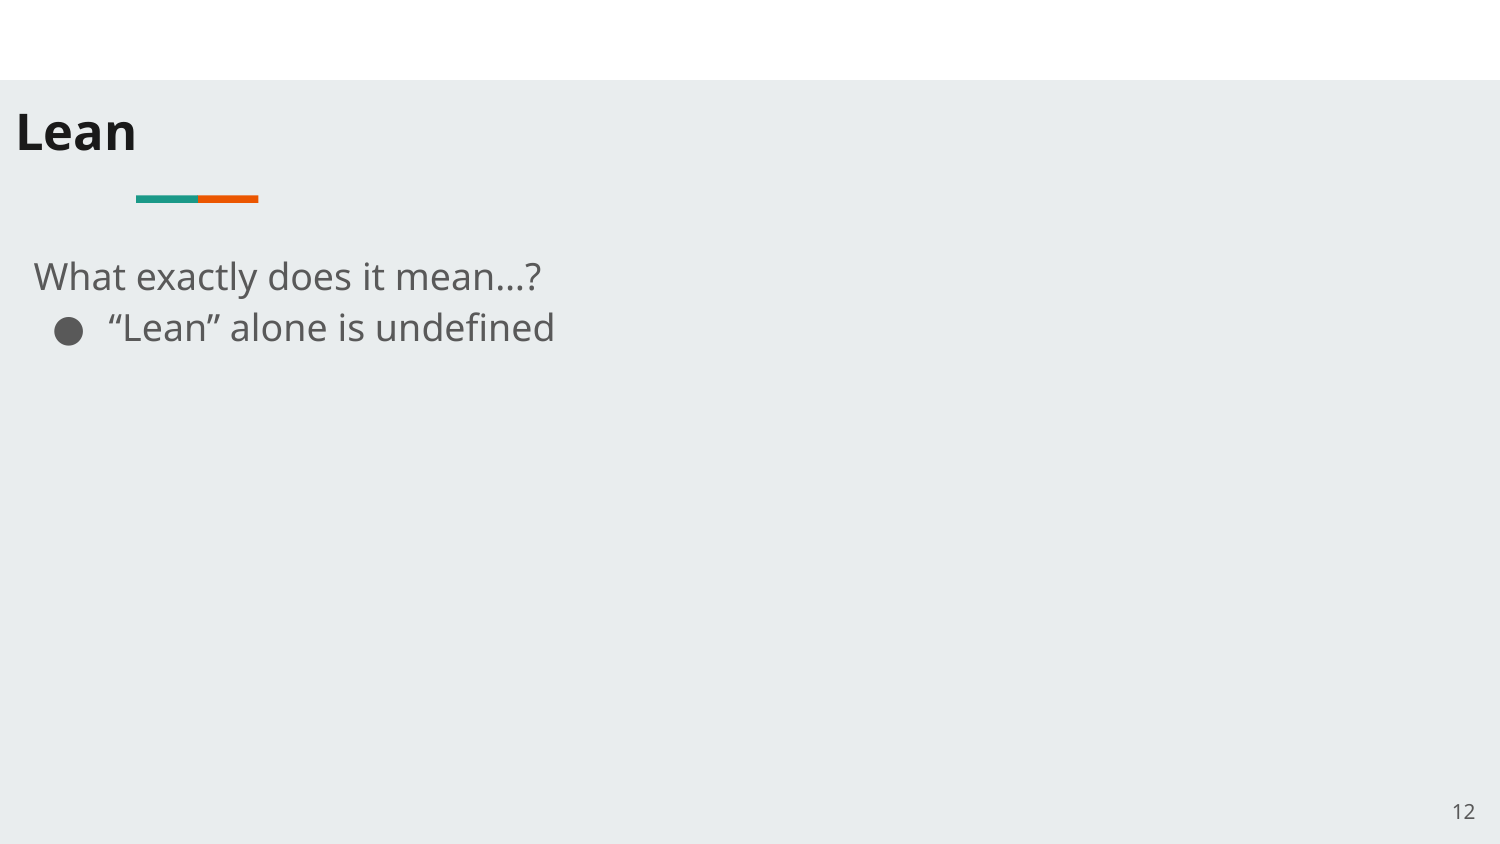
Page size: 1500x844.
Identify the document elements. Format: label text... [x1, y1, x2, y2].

title Lean [0, 80, 1101, 181]
subtitle What exactly does it mean…? “Lean” alone is undefined [18, 235, 1466, 787]
slide_number <number> [1400, 779, 1491, 844]
